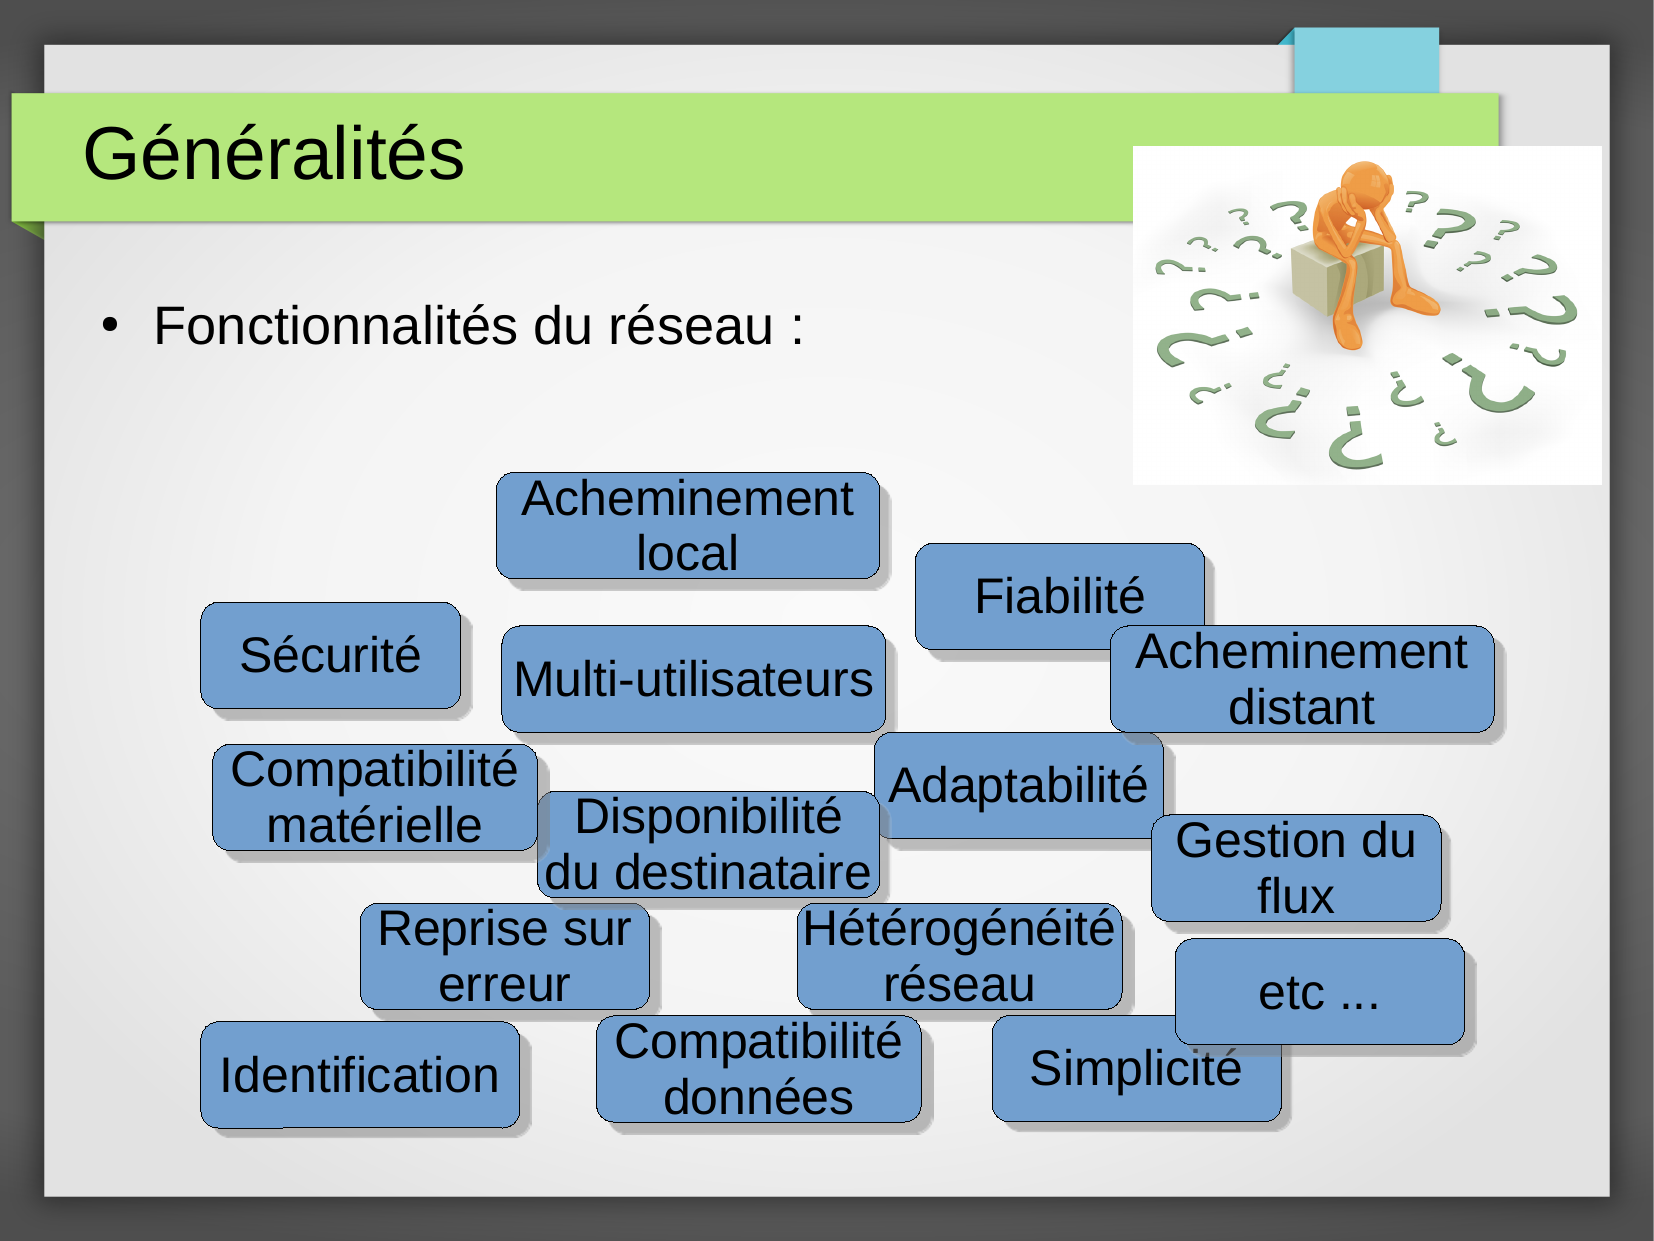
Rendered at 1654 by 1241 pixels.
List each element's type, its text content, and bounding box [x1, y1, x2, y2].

list Fonctionnalités du réseau : [82, 295, 1571, 1015]
text_box Sécurité [200, 602, 461, 709]
text_box Compatibilité matérielle [212, 744, 538, 851]
text_box Hétérogénéité réseau [797, 903, 1123, 1010]
text_box Compatibilité données [596, 1015, 922, 1123]
text_box Identification [200, 1021, 520, 1129]
text_box Multi-utilisateurs [501, 625, 886, 733]
text_box Fiabilité [915, 543, 1205, 650]
text_box Acheminement local [496, 472, 880, 579]
picture [0, 0, 1654, 1241]
text_box Reprise sur erreur [360, 903, 650, 1010]
text_box etc ... [1175, 938, 1465, 1045]
text_box Disponibilité du destinataire [537, 791, 880, 898]
text_box Adaptabilité [874, 732, 1164, 839]
text_box Simplicité [992, 1015, 1282, 1122]
text_box Acheminement distant [1110, 625, 1495, 733]
text_box Gestion du flux [1151, 814, 1442, 922]
title Généralités [82, 94, 1264, 213]
